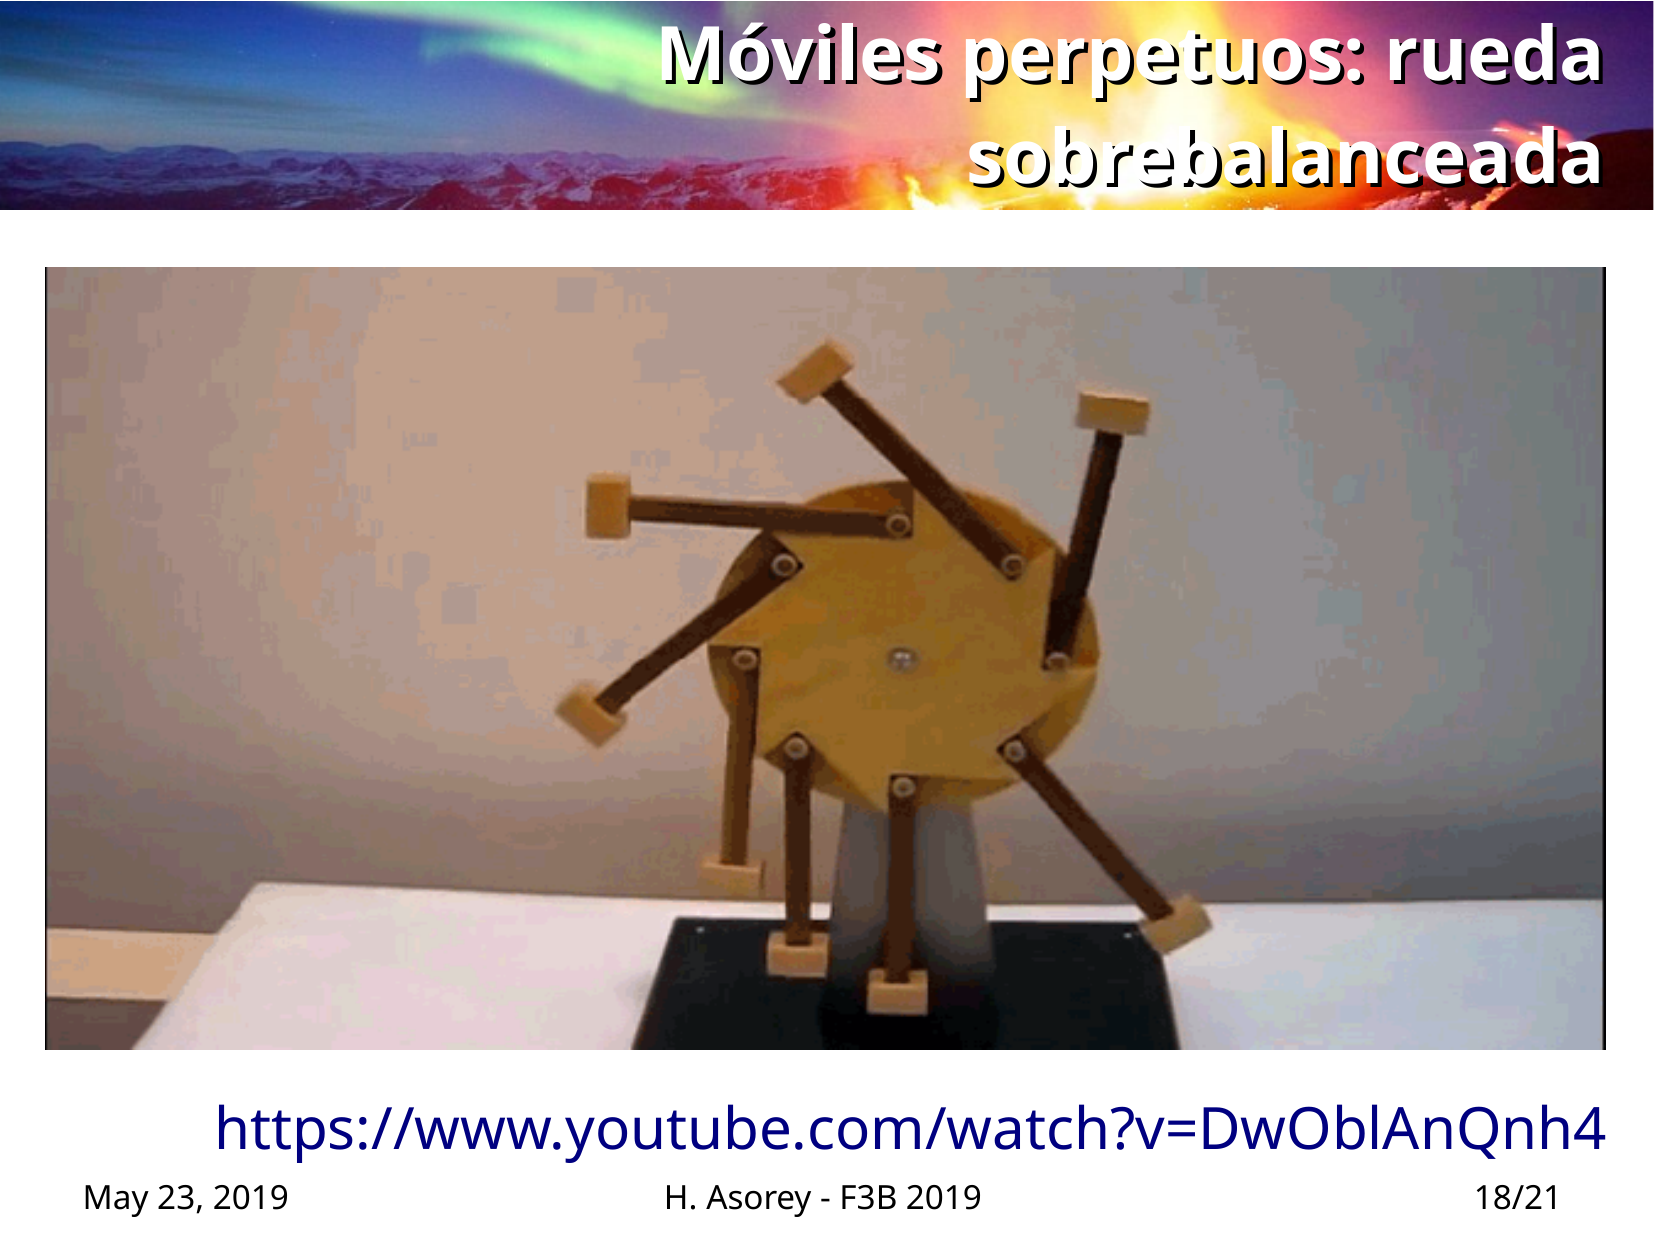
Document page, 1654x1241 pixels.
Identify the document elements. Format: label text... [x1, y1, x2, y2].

picture [45, 267, 1606, 1051]
text_box https://www.youtube.com/watch?v=DwOblAnQnh4 [199, 1080, 1531, 1166]
title Móviles perpetuos: rueda sobrebalanceada [45, 15, 1606, 191]
picture [0, 1, 1654, 210]
